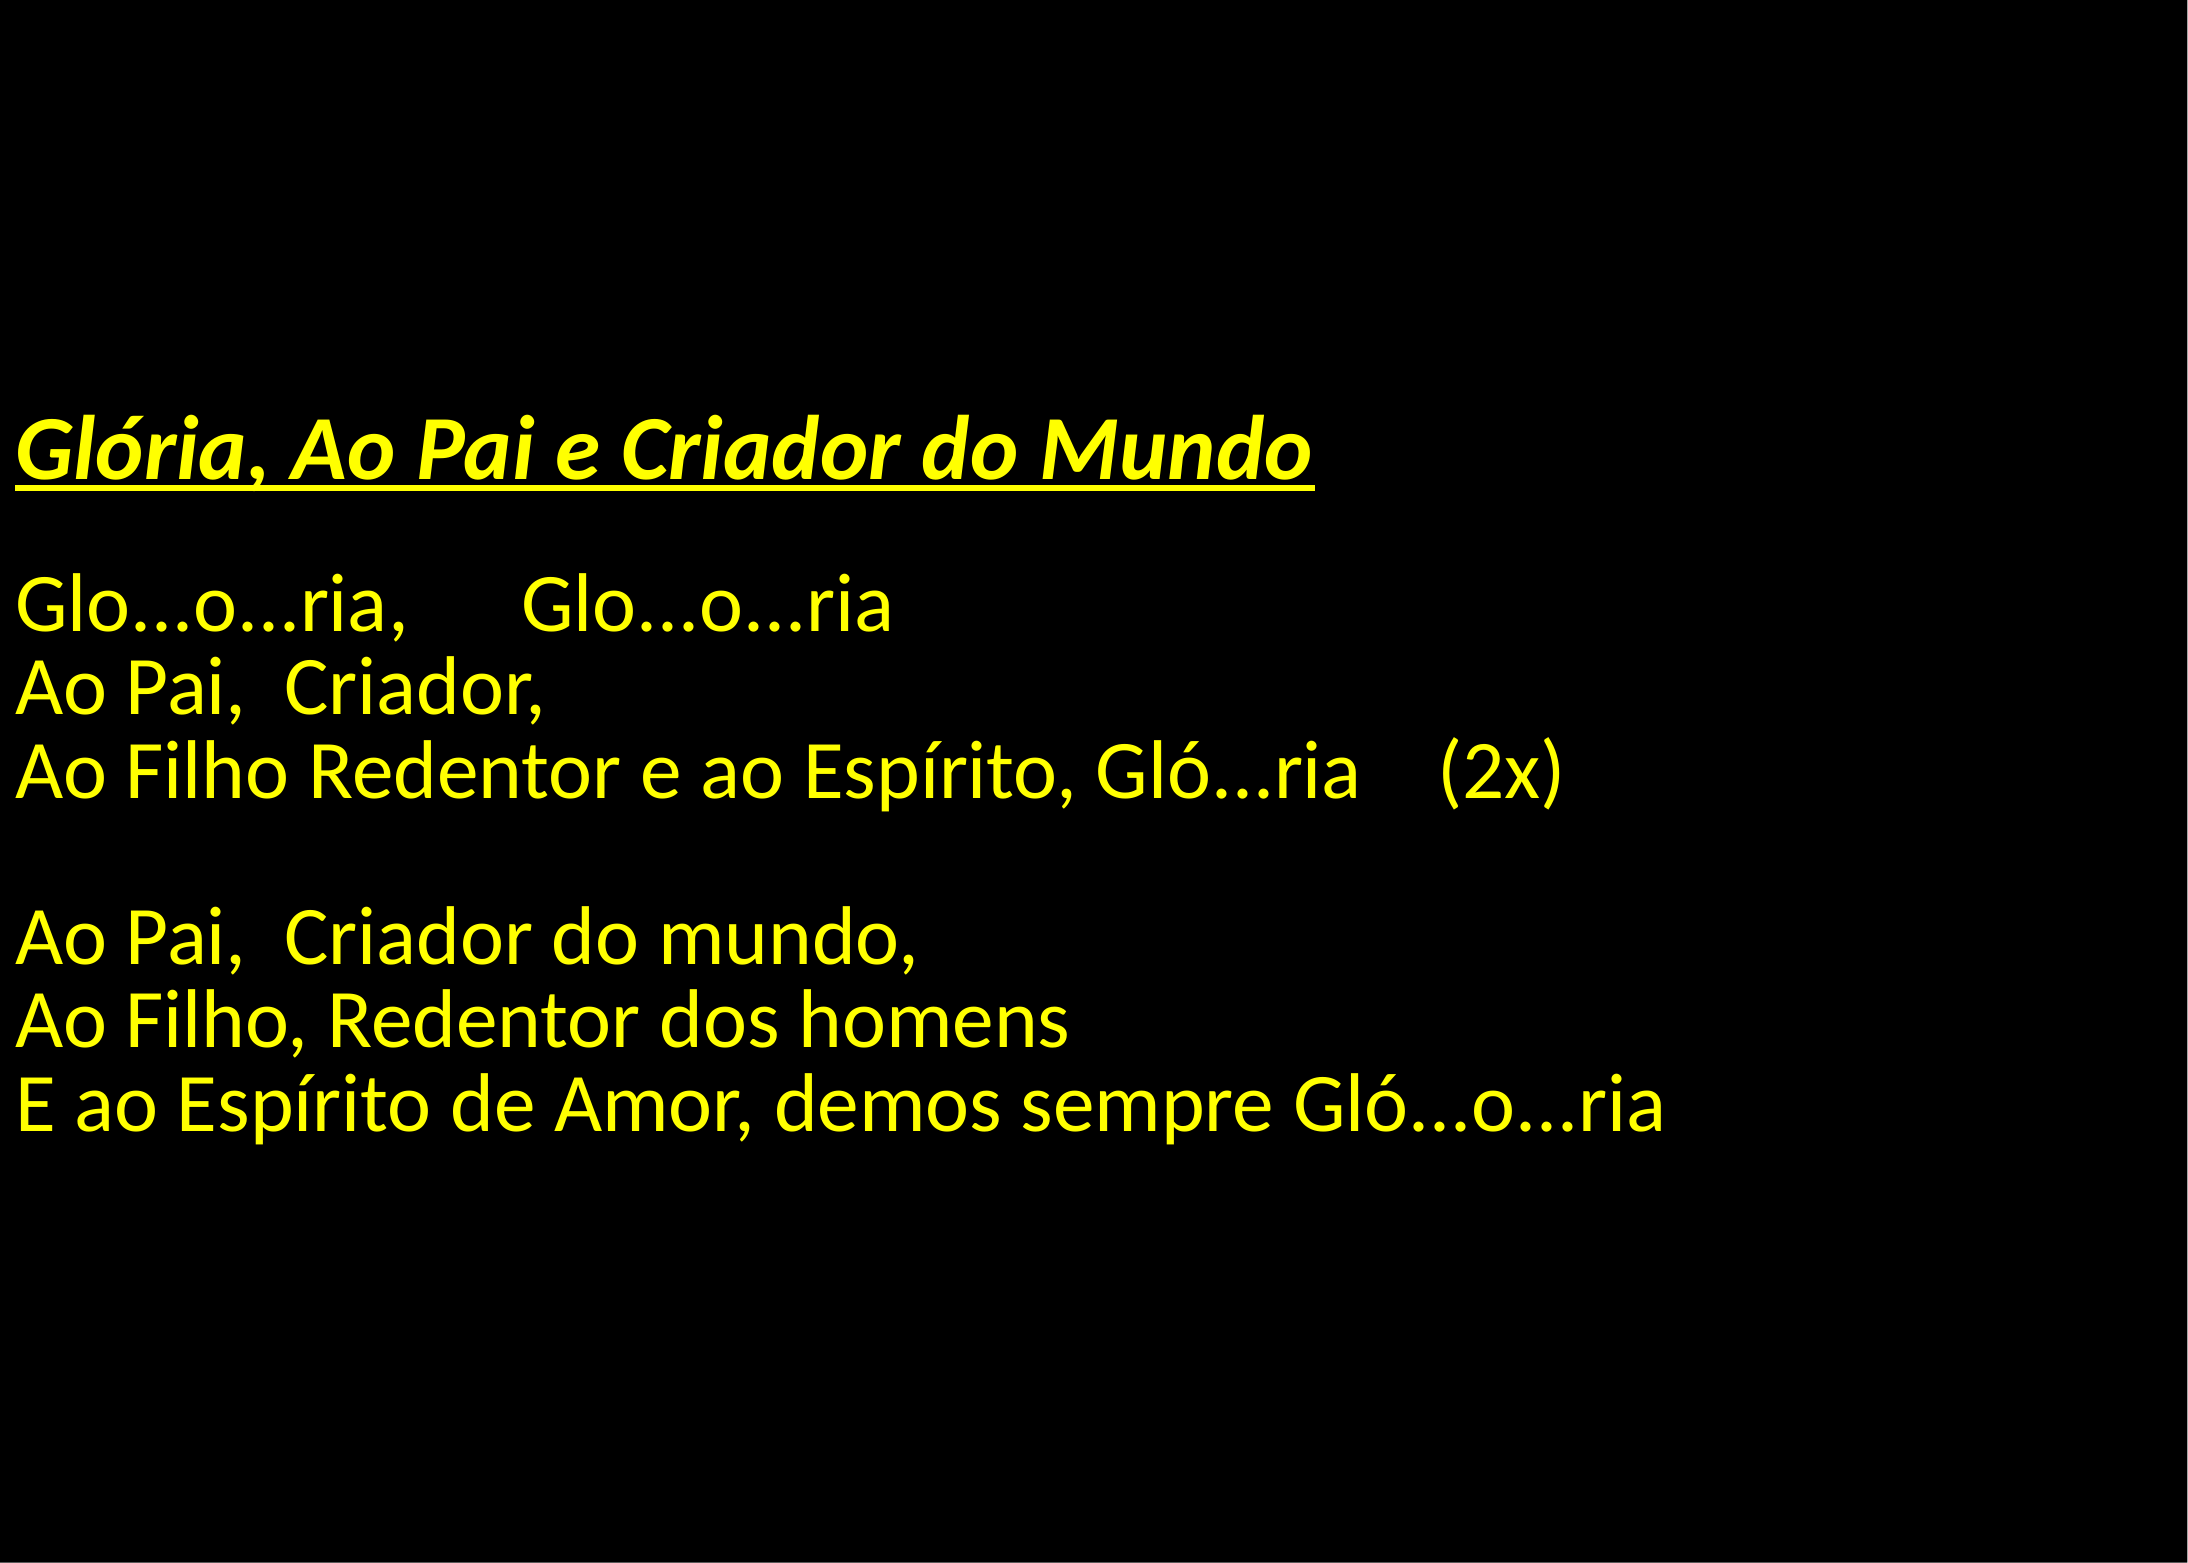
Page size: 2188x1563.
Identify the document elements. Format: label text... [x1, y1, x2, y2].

title Glória, Ao Pai e Criador do Mundo Glo...o...ria, Glo...o...ria Ao Pai, Criador, Ao Filho Redentor e ao Espírito, Gló...ria (2x) Ao Pai, Criador do mundo, Ao Filho, Redentor dos homens E ao Espírito de Amor, demos sempre Gló...o...ria [0, 0, 2188, 1563]
